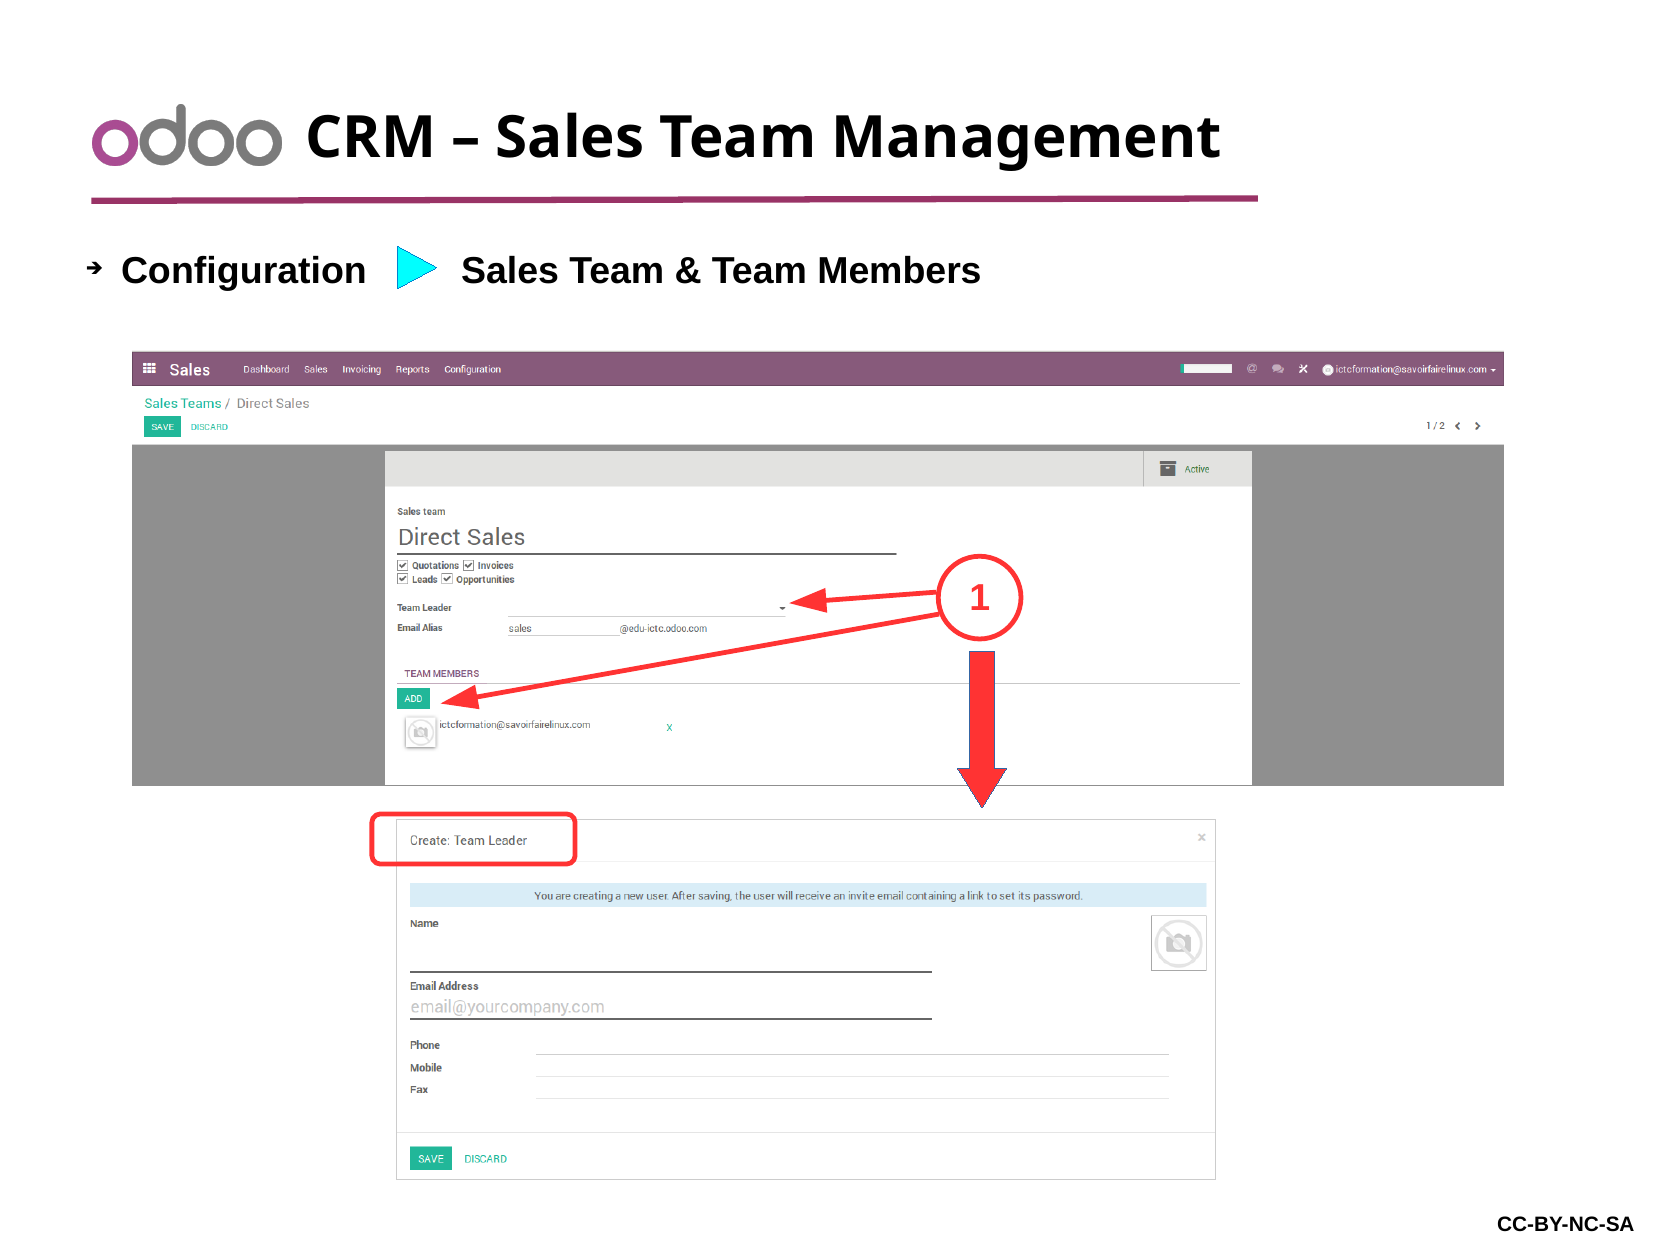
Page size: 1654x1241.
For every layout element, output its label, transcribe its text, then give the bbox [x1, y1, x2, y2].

text_box [957, 651, 1007, 808]
picture [132, 350, 1504, 786]
text_box Configuration Sales Team & Team Members [70, 242, 1512, 1132]
title CRM – Sales Team Management [305, 31, 1568, 239]
text_box CC-BY-NC-SA [1482, 1204, 1654, 1241]
picture [396, 819, 1216, 1180]
text_box 1 [938, 556, 1022, 639]
picture [92, 104, 282, 166]
text_box [397, 246, 437, 289]
text_box [371, 813, 576, 865]
